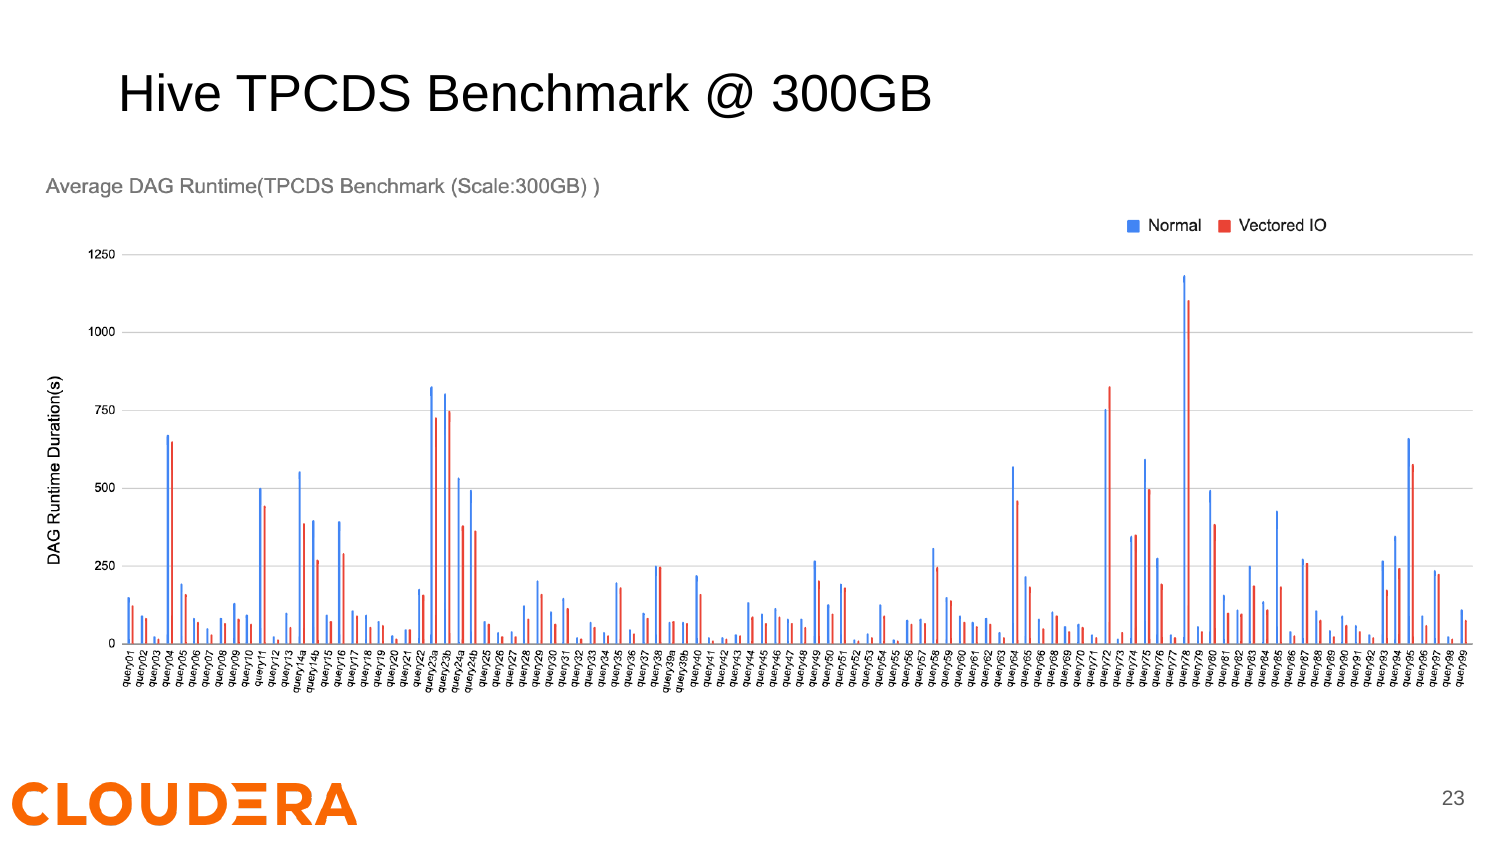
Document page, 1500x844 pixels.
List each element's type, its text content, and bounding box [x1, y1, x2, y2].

slide_number <number> [1389, 764, 1480, 830]
title Hive TPCDS Benchmark @ 300GB [103, 44, 1397, 148]
picture [17, 148, 1500, 722]
picture [12, 740, 357, 826]
